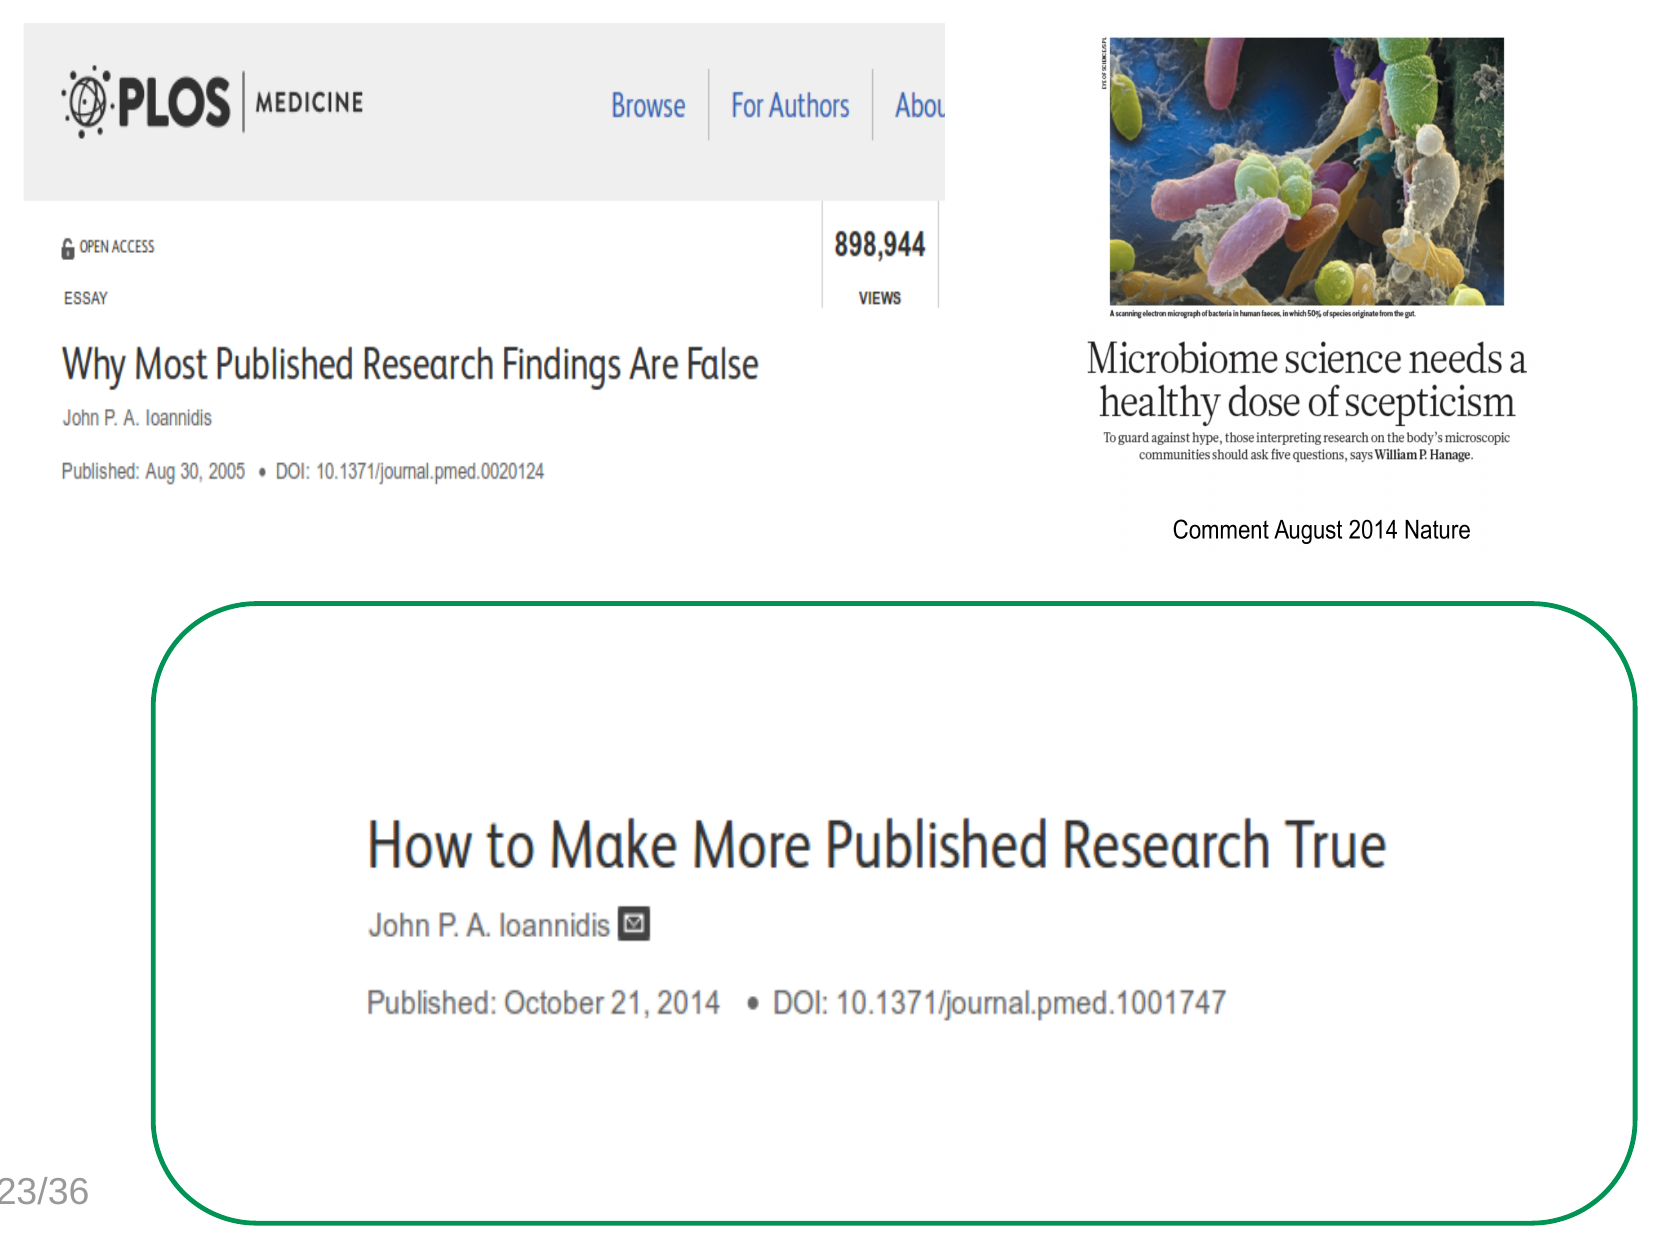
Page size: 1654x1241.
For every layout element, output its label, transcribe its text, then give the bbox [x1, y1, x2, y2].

text_box <number>/36 [0, 1163, 328, 1239]
picture [1071, 30, 1553, 562]
text_box [153, 603, 1636, 1224]
picture [23, 23, 945, 510]
